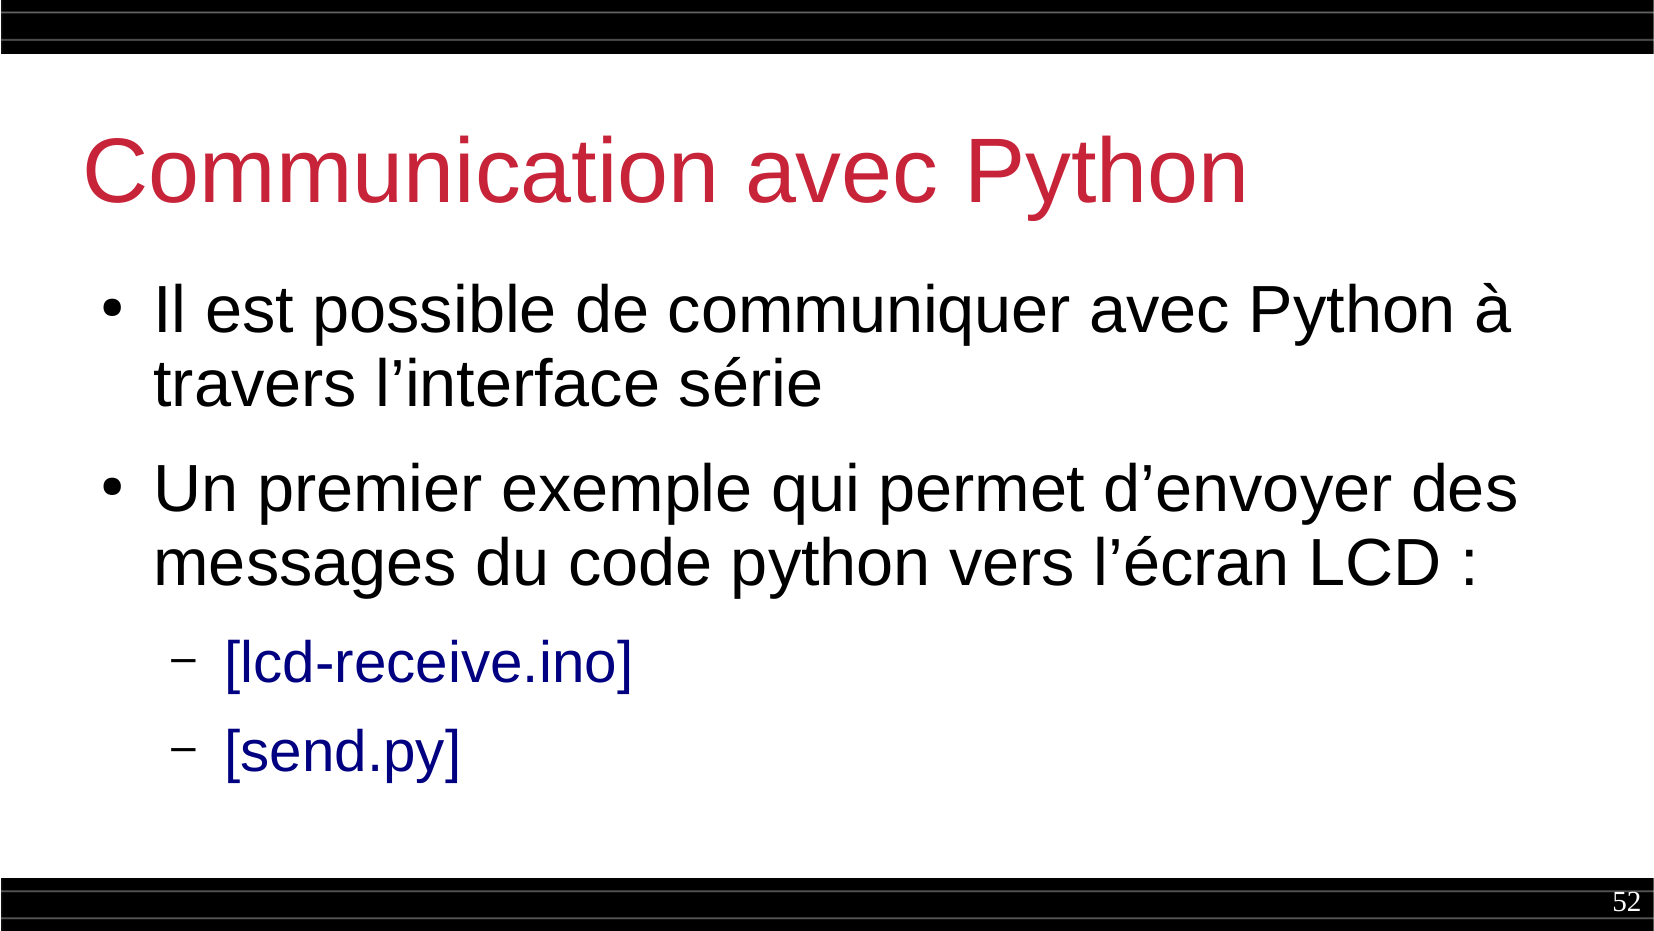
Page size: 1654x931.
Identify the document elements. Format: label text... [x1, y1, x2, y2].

title Communication avec Python [82, 92, 1571, 249]
list Il est possible de communiquer avec Python à travers l’interface série Un premier exemple qui permet d’envoyer des messages du code python vers l’écran LCD : [lcd-receive.ino] [send.py] [82, 271, 1595, 839]
picture [1, 878, 1654, 931]
picture [1, 0, 1654, 54]
